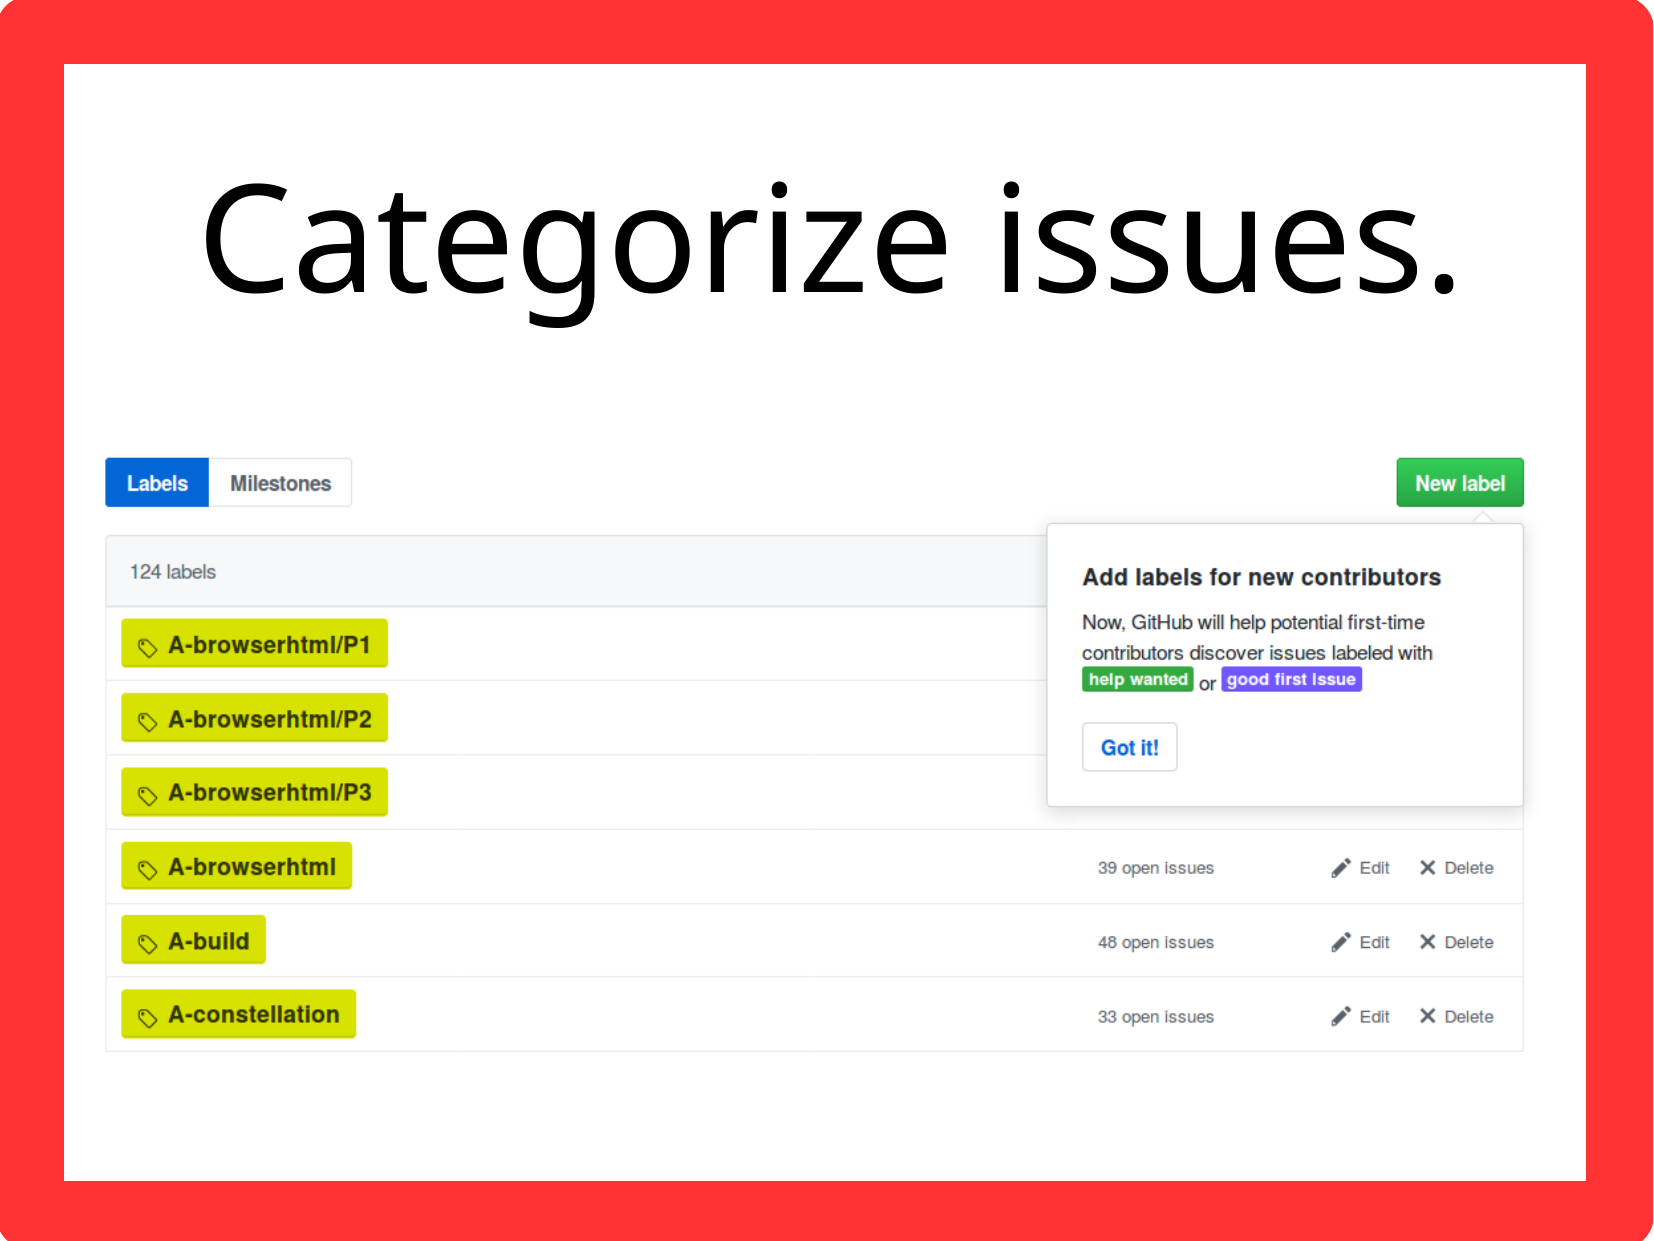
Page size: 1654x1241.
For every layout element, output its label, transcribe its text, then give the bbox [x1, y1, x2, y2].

title Categorize issues. [87, 122, 1576, 346]
picture [75, 434, 1576, 1052]
